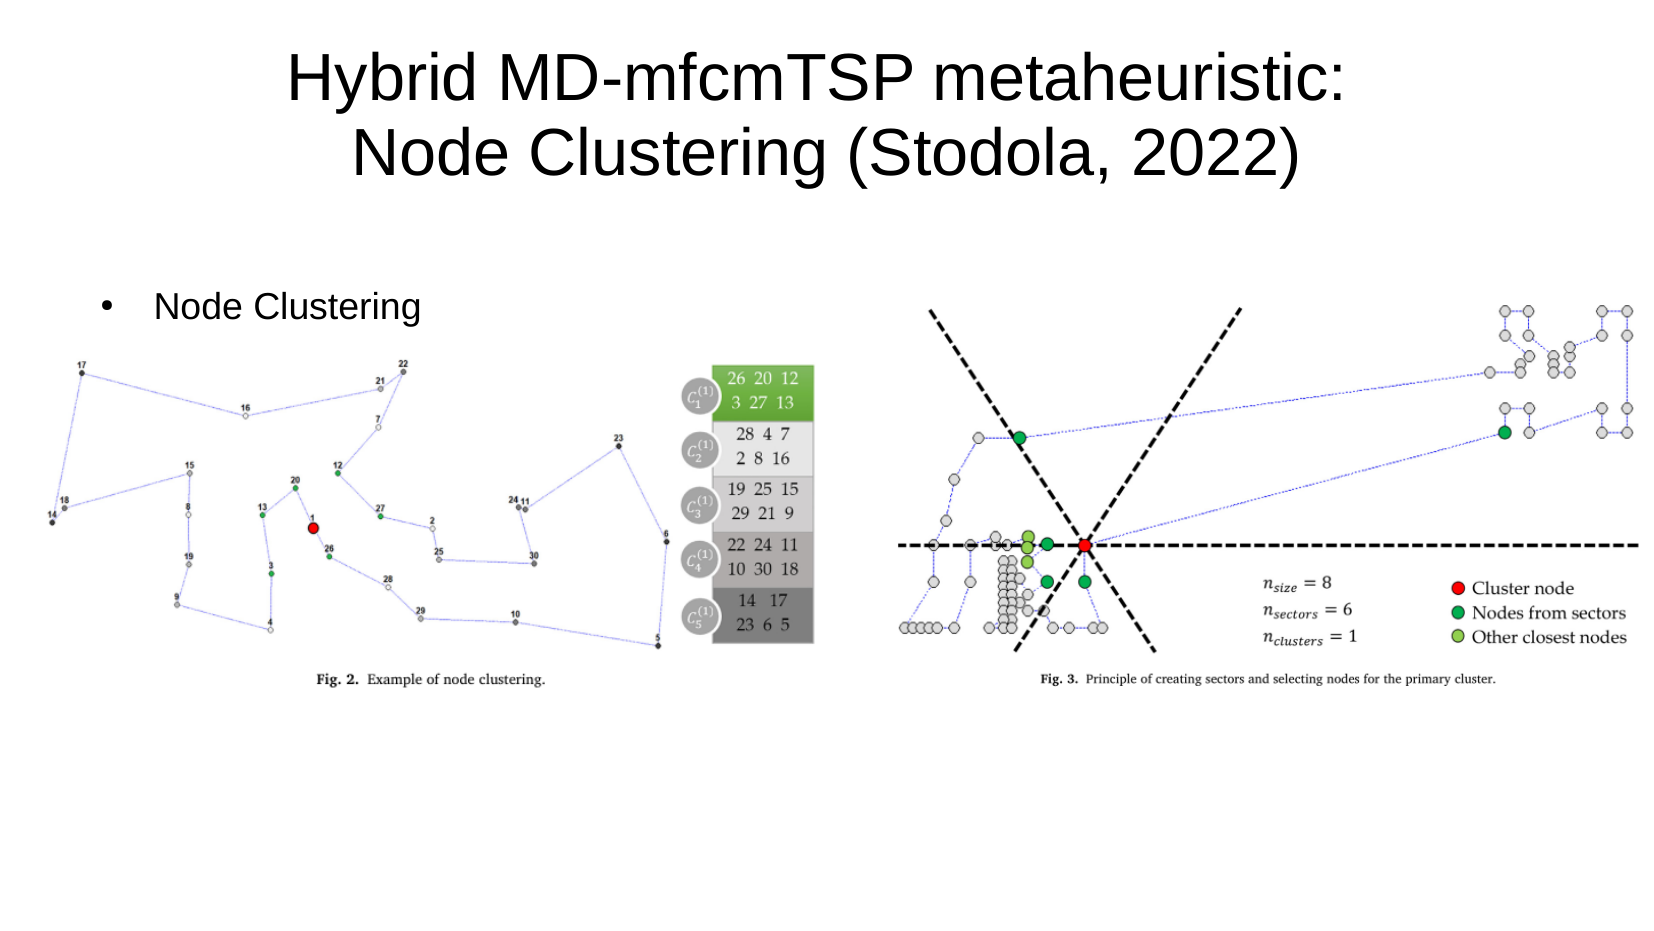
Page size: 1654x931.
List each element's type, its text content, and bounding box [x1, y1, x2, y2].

title Hybrid MD-mfcmTSP metaheuristic: Node Clustering (Stodola, 2022) [82, 37, 1571, 193]
list Node Clustering [82, 285, 1571, 826]
picture [886, 299, 1647, 690]
picture [37, 344, 826, 691]
